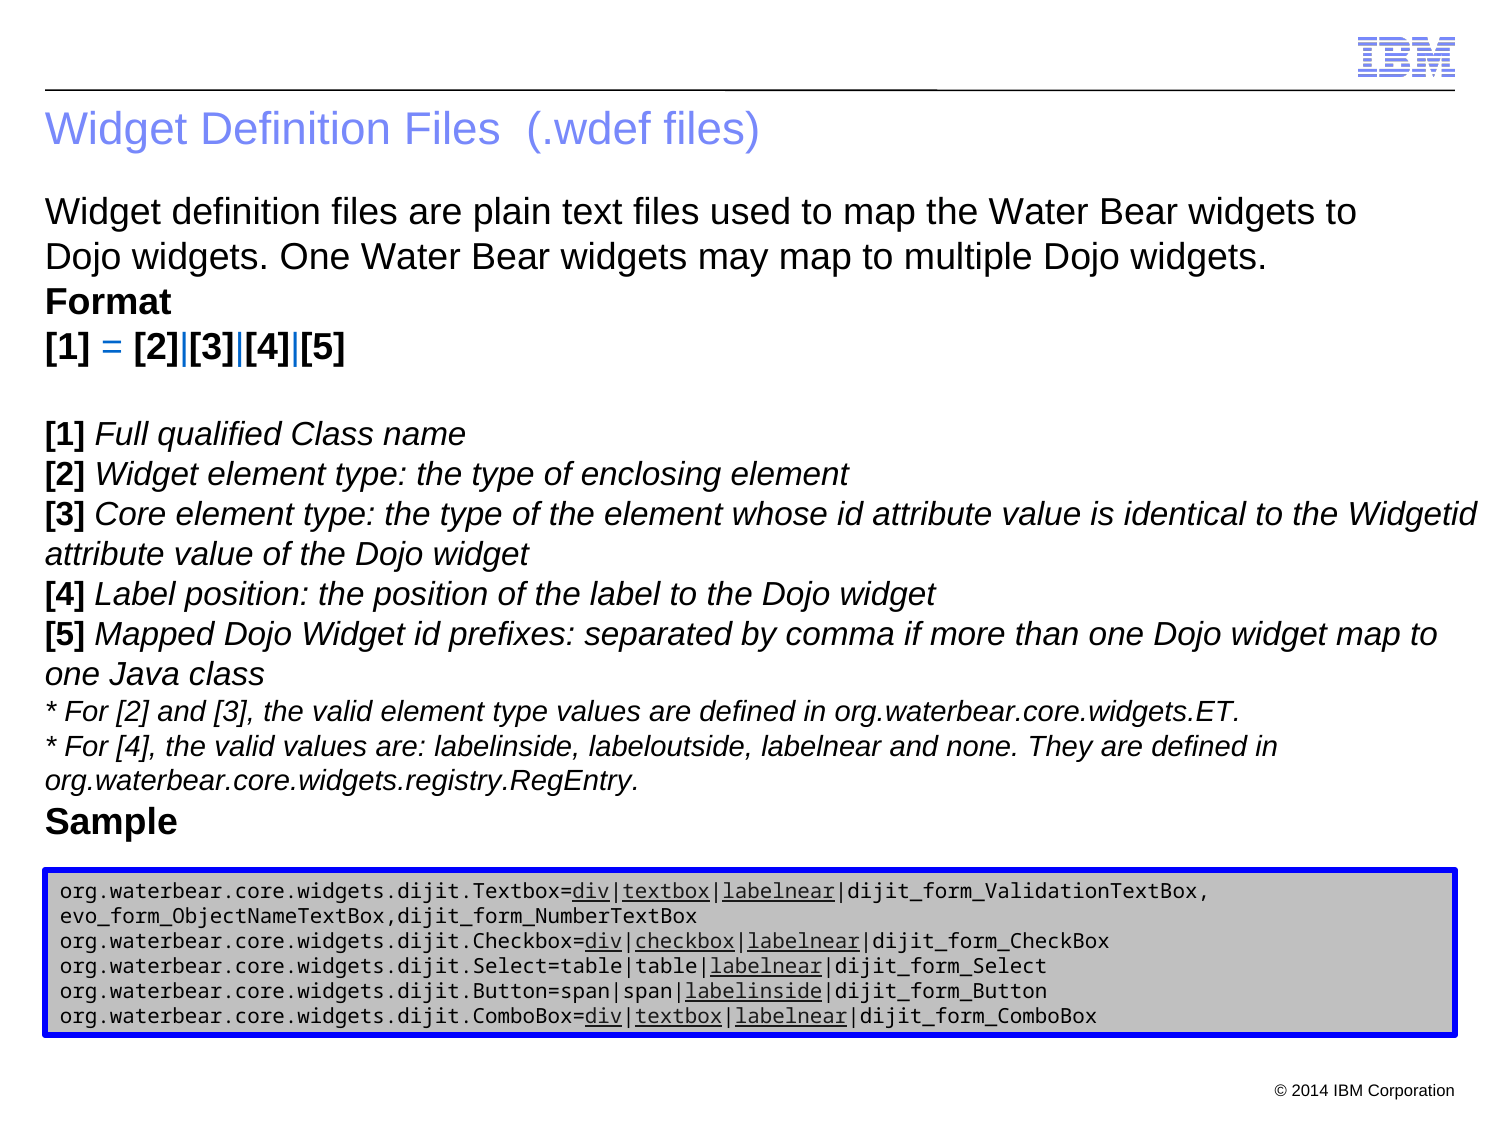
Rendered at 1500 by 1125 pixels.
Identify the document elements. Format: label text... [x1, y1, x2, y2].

picture [1358, 37, 1455, 77]
text_box Widget definition files are plain text files used to map the Water Bear widgets to Dojo widgets. One Water Bear widgets may map to multiple Dojo widgets. Format [1] = [2]|[3]|[4]|[5] [1] Full qualified Class name [2] Widget element type: the type of enclosing element [3] Core element type: the type of the element whose id attribute value is identical to the Widgetid attribute value of the Dojo widget [4] Label position: the position of the label to the Dojo widget [5] Mapped Dojo Widget id prefixes: separated by comma if more than one Dojo widget map to one Java class * For [2] and [3], the valid element type values are defined in org.waterbear.core.widgets.ET. * For [4], the valid values are: labelinside, labeloutside, labelnear and none. They are defined in org.waterbear.core.widgets.registry.RegEntry. Sample [30, 179, 1500, 1066]
title Widget Definition Files (.wdef files) [29, 97, 1454, 202]
